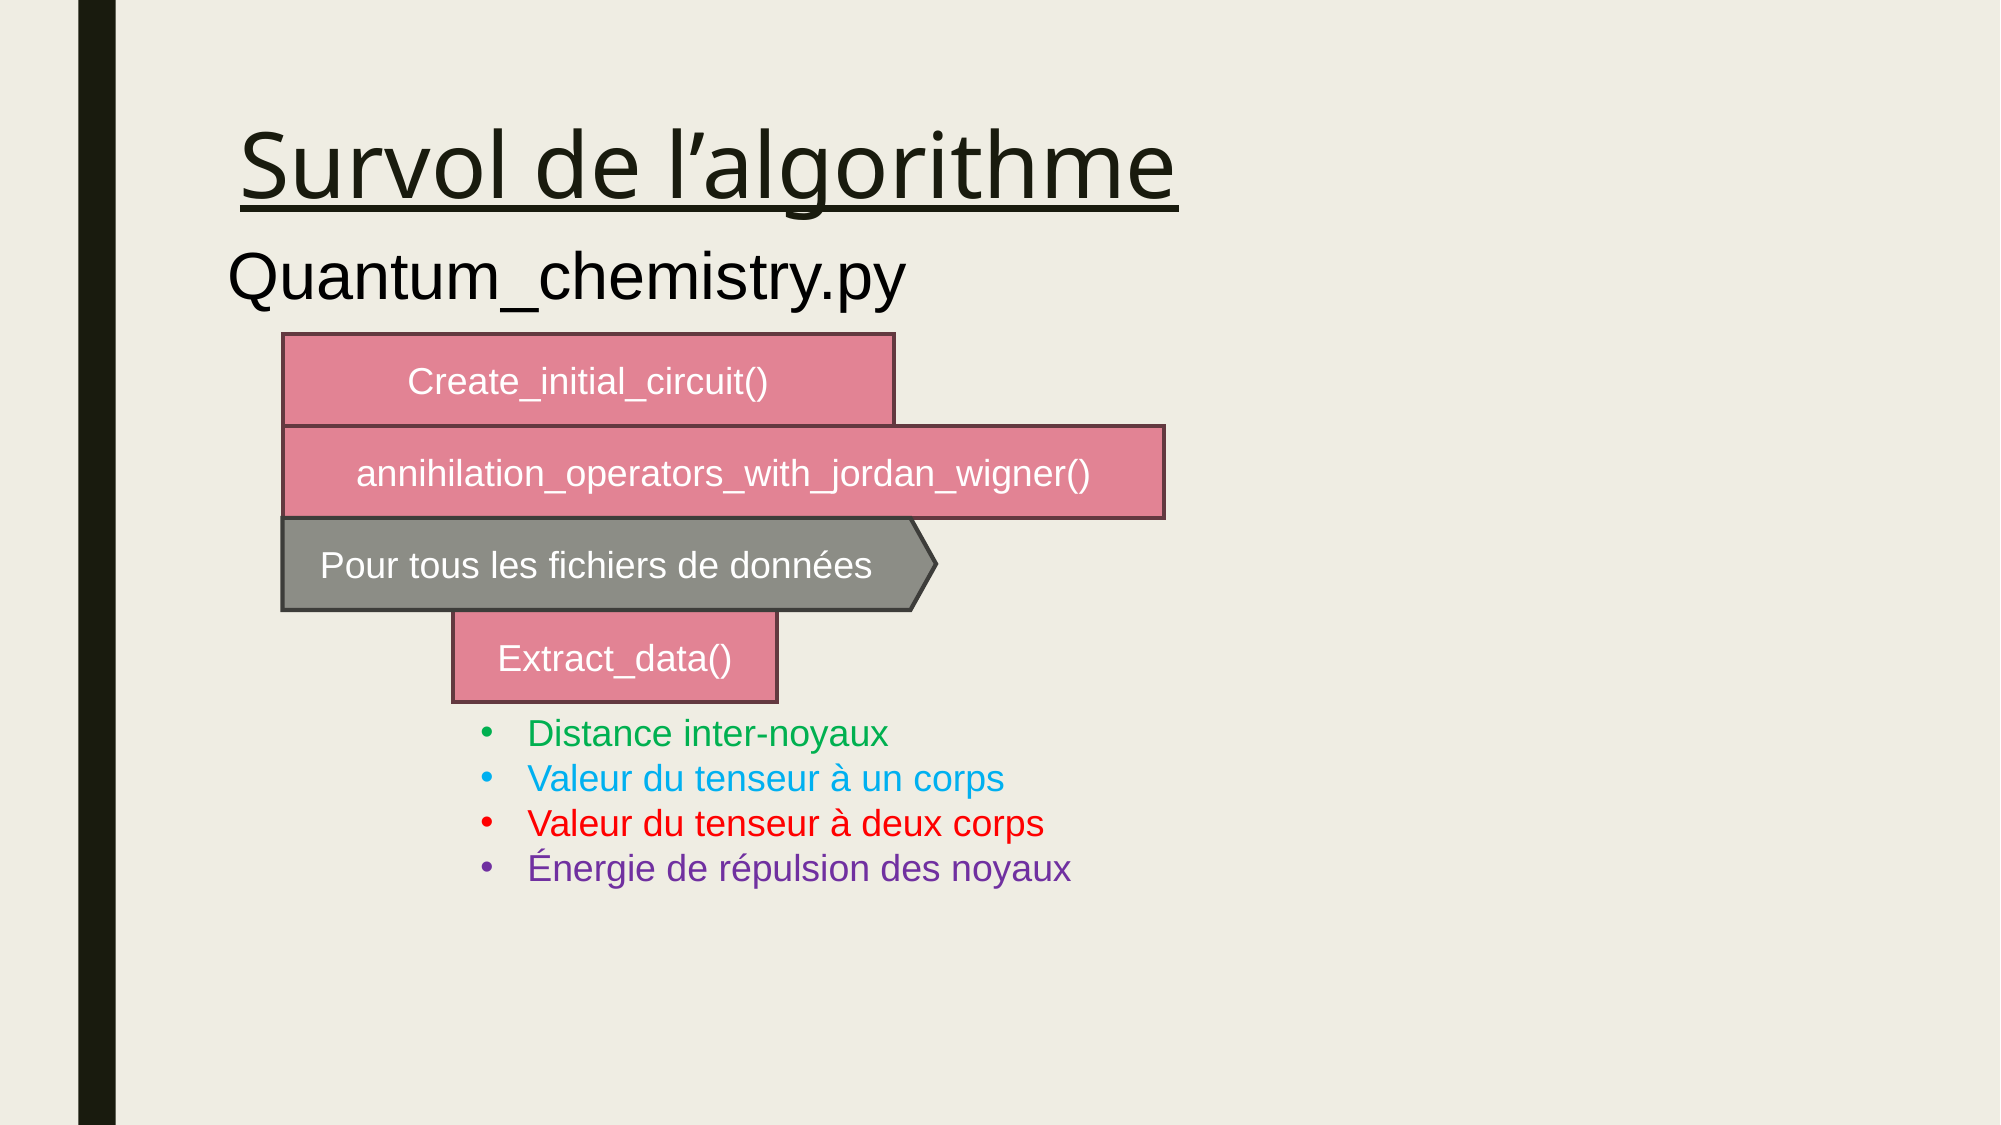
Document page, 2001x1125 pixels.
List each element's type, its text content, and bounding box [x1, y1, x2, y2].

text_box Create_initial_circuit() [282, 333, 894, 426]
text_box Extract_data() [453, 611, 778, 703]
text_box Pour tous les fichiers de données [282, 517, 937, 611]
text_box Distance inter-noyaux Valeur du tenseur à un corps Valeur du tenseur à deux corps Énergie de répulsion des noyaux [465, 701, 1089, 897]
title Survol de l’algorithme [225, 112, 1800, 357]
text_box Quantum_chemistry.py [212, 234, 1788, 327]
text_box annihilation_operators_with_jordan_wigner() [282, 425, 1165, 518]
